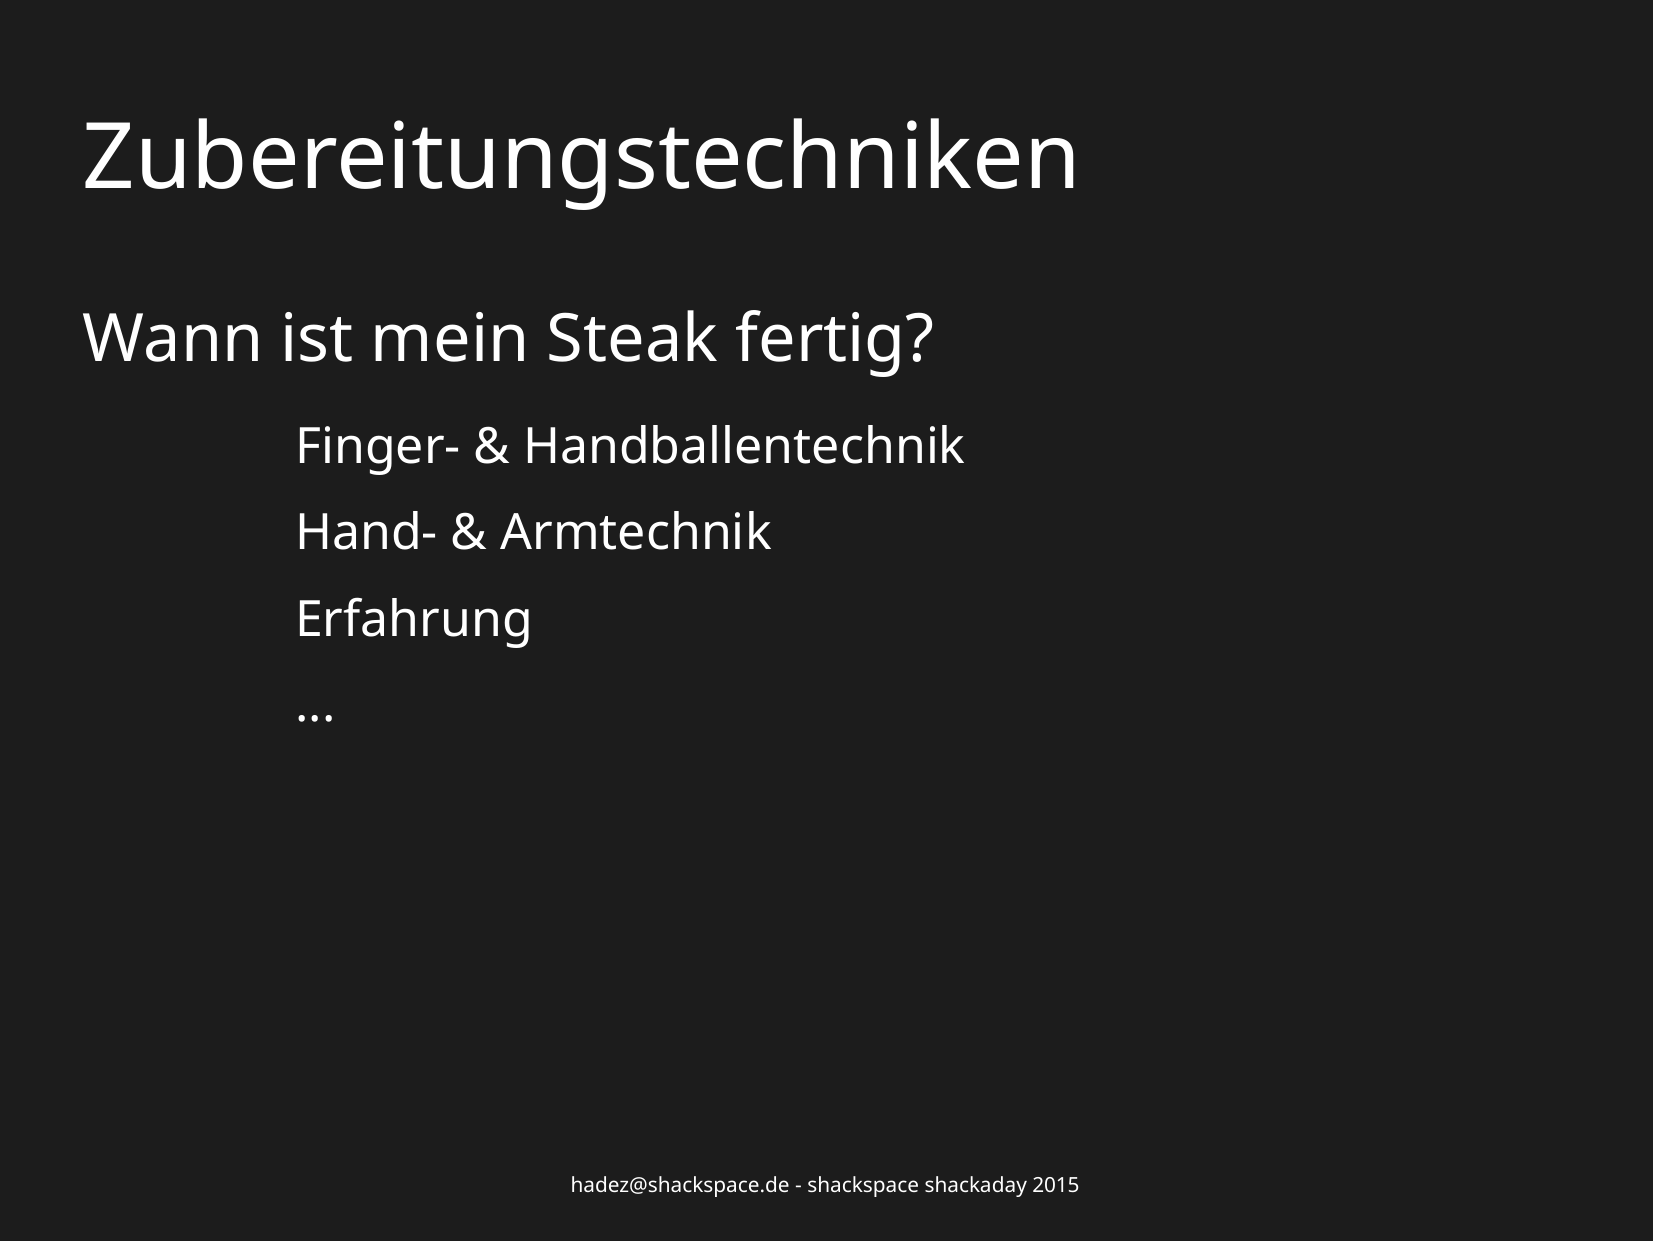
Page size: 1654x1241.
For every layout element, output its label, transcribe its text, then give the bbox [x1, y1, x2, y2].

title Zubereitungstechniken [82, 49, 1571, 257]
list Wann ist mein Steak fertig? Finger- & Handballentechnik Hand- & Armtechnik Erfahrung ... [82, 290, 1571, 1141]
